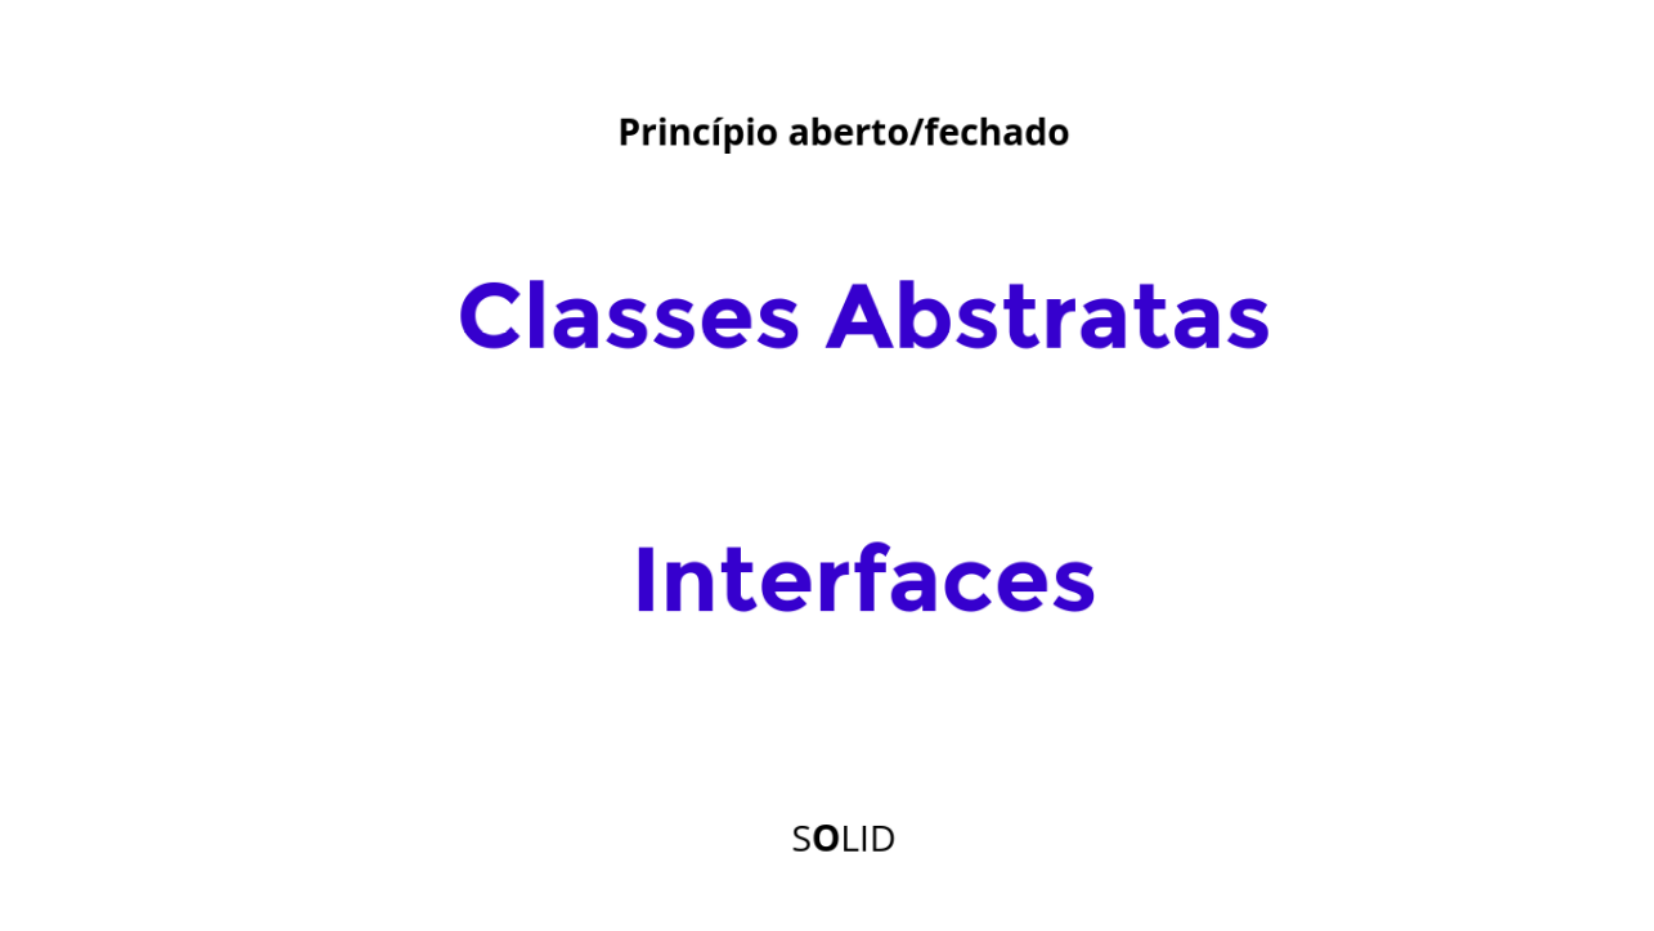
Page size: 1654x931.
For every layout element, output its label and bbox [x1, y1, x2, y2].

picture [288, 0, 1369, 930]
